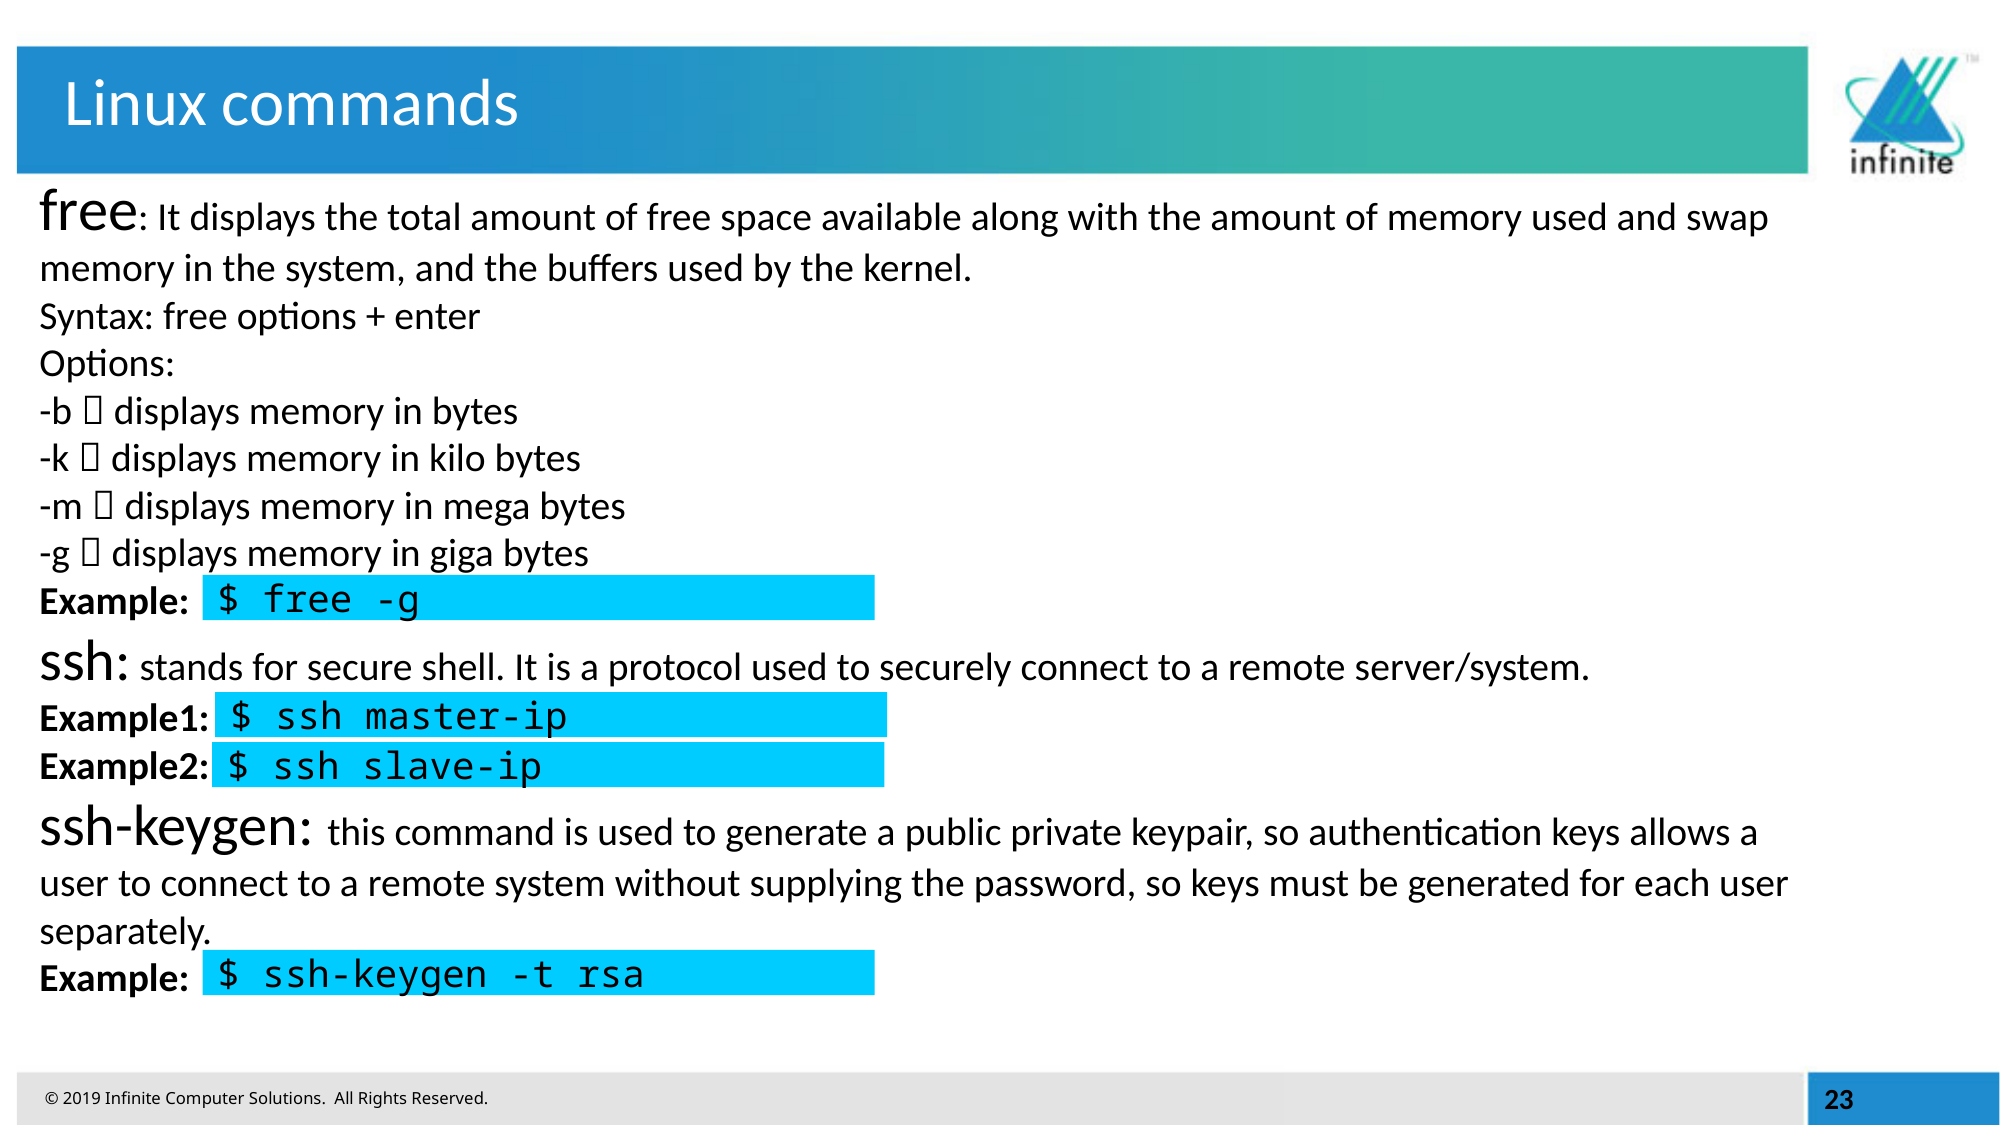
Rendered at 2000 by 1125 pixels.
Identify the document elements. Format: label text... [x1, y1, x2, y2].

slide_number <number> [1813, 1073, 2000, 1125]
text_box $ ssh-keygen -t rsa [202, 949, 875, 996]
picture [16, 0, 2000, 1125]
title Linux commands [49, 51, 1913, 182]
text_box $ free -g [202, 574, 875, 621]
text_box free: It displays the total amount of free space available along with the amount of memory used and swap memory in the system, and the buffers used by the kernel. Syntax: free options + enter Options: -b  displays memory in bytes -k  displays memory in kilo bytes -m  displays memory in mega bytes -g  displays memory in giga bytes Example: ssh: stands for secure shell. It is a protocol used to securely connect to a remote server/system. Example1: Example2: ssh-keygen: this command is used to generate a public private keypair, so authentication keys allows a user to connect to a remote system without supplying the password, so keys must be generated for each user separately. Example: [24, 162, 1813, 1125]
text_box $ ssh slave-ip [212, 742, 885, 788]
text_box $ ssh master-ip [215, 692, 888, 738]
